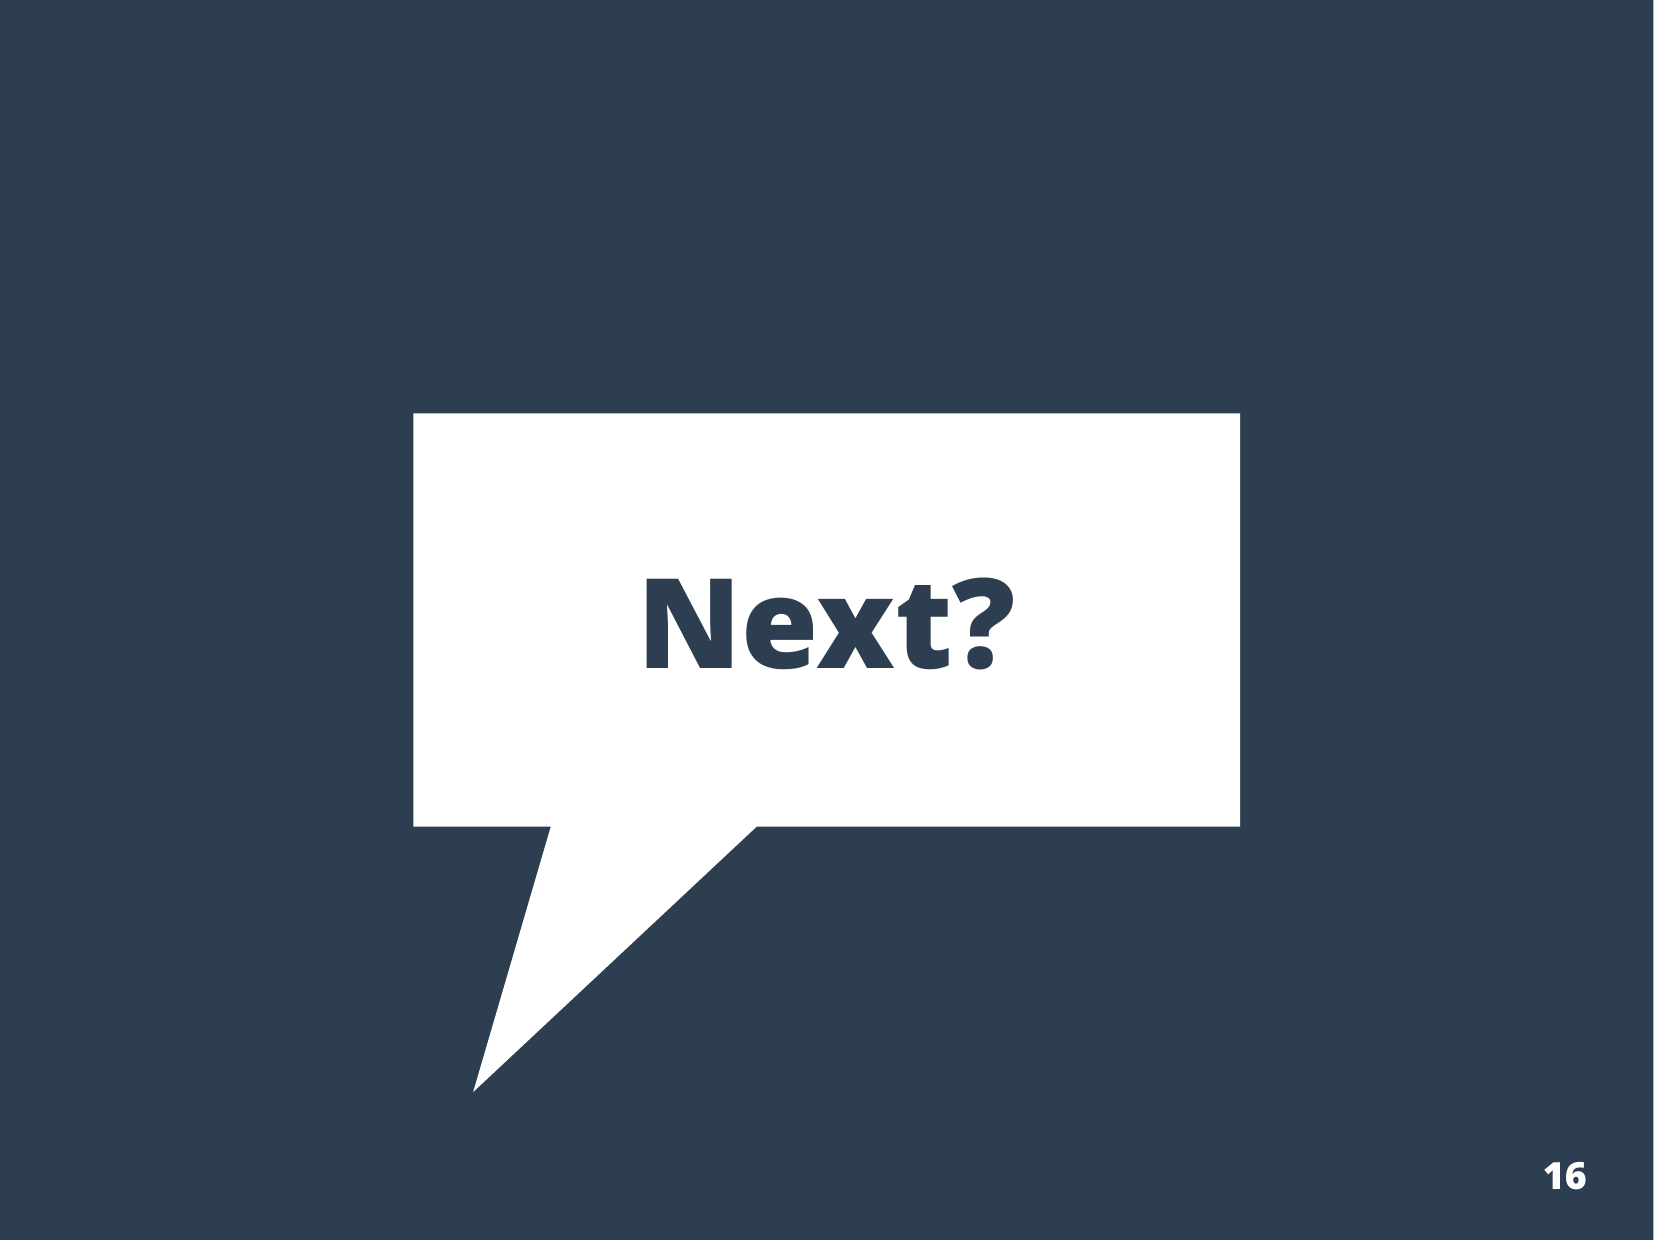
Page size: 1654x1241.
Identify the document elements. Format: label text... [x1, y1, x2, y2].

title Next? [442, 442, 1211, 798]
